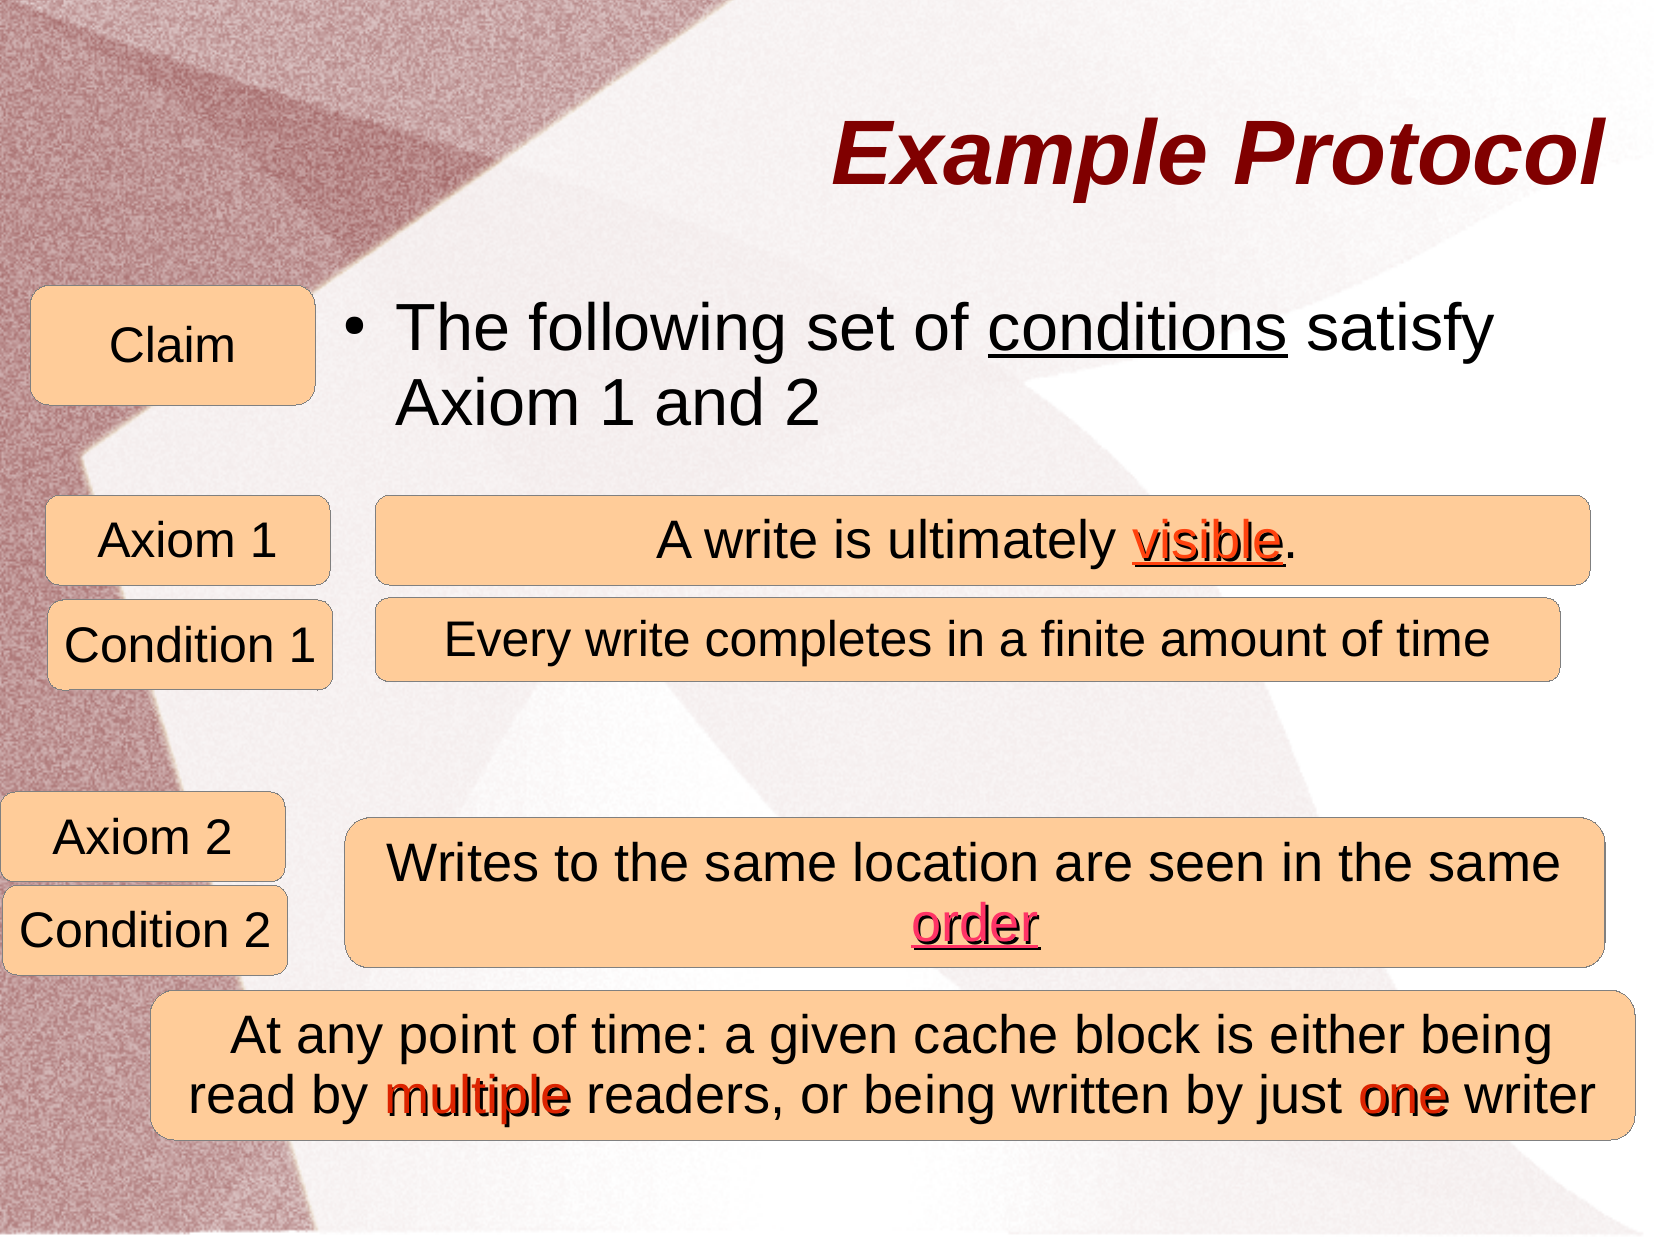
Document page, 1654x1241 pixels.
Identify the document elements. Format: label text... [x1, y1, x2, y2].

text_box A write is ultimately visible. [375, 495, 1591, 586]
picture [0, 0, 1654, 1241]
text_box Condition 1 [47, 599, 333, 691]
text_box Condition 2 [2, 885, 288, 976]
title Example Protocol [596, 49, 1607, 257]
list The following set of conditions satisfy Axiom 1 and 2 [324, 290, 1636, 481]
text_box Writes to the same location are seen in the same order [344, 817, 1605, 968]
text_box At any point of time: a given cache block is either being read by multiple readers, or being written by just one writer [150, 990, 1636, 1141]
text_box Claim [30, 285, 316, 406]
text_box Every write completes in a finite amount of time [375, 597, 1561, 682]
text_box Axiom 2 [0, 791, 286, 882]
text_box Axiom 1 [45, 495, 331, 586]
